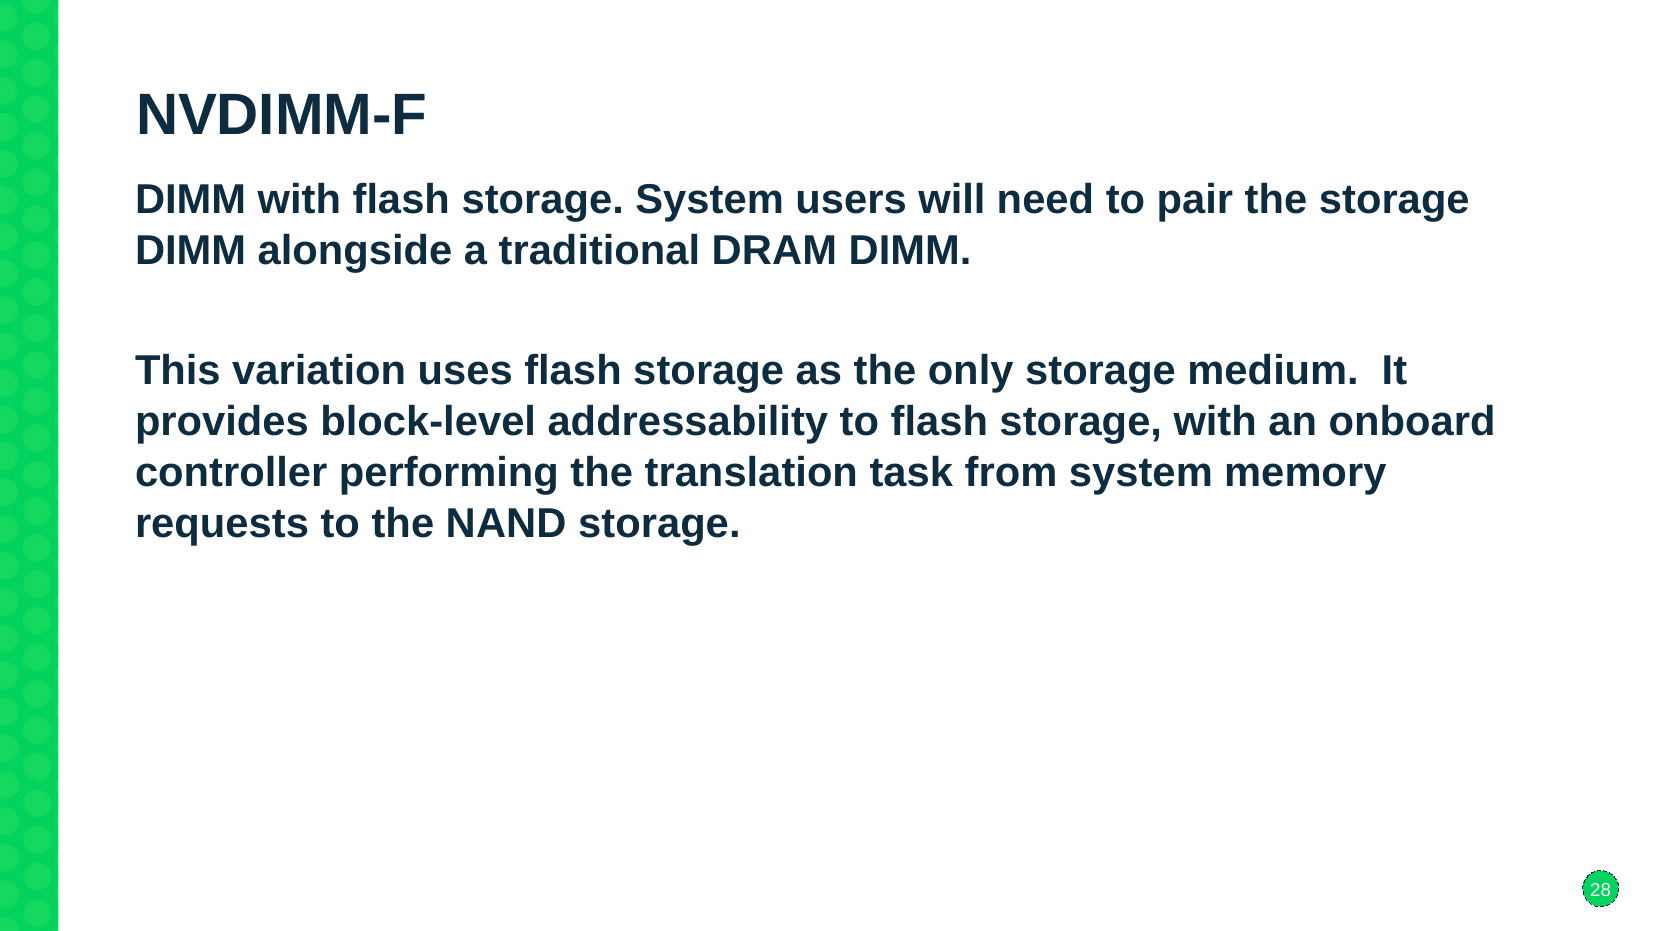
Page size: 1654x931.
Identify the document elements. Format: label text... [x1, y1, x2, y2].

list DIMM with flash storage. System users will need to pair the storage DIMM alongside a traditional DRAM DIMM. This variation uses flash storage as the only storage medium. It provides block-level addressability to flash storage, with an onboard controller performing the translation task from system memory requests to the NAND storage. [120, 163, 1530, 868]
title NVDIMM-F [121, 37, 1531, 193]
picture [0, 0, 76, 931]
